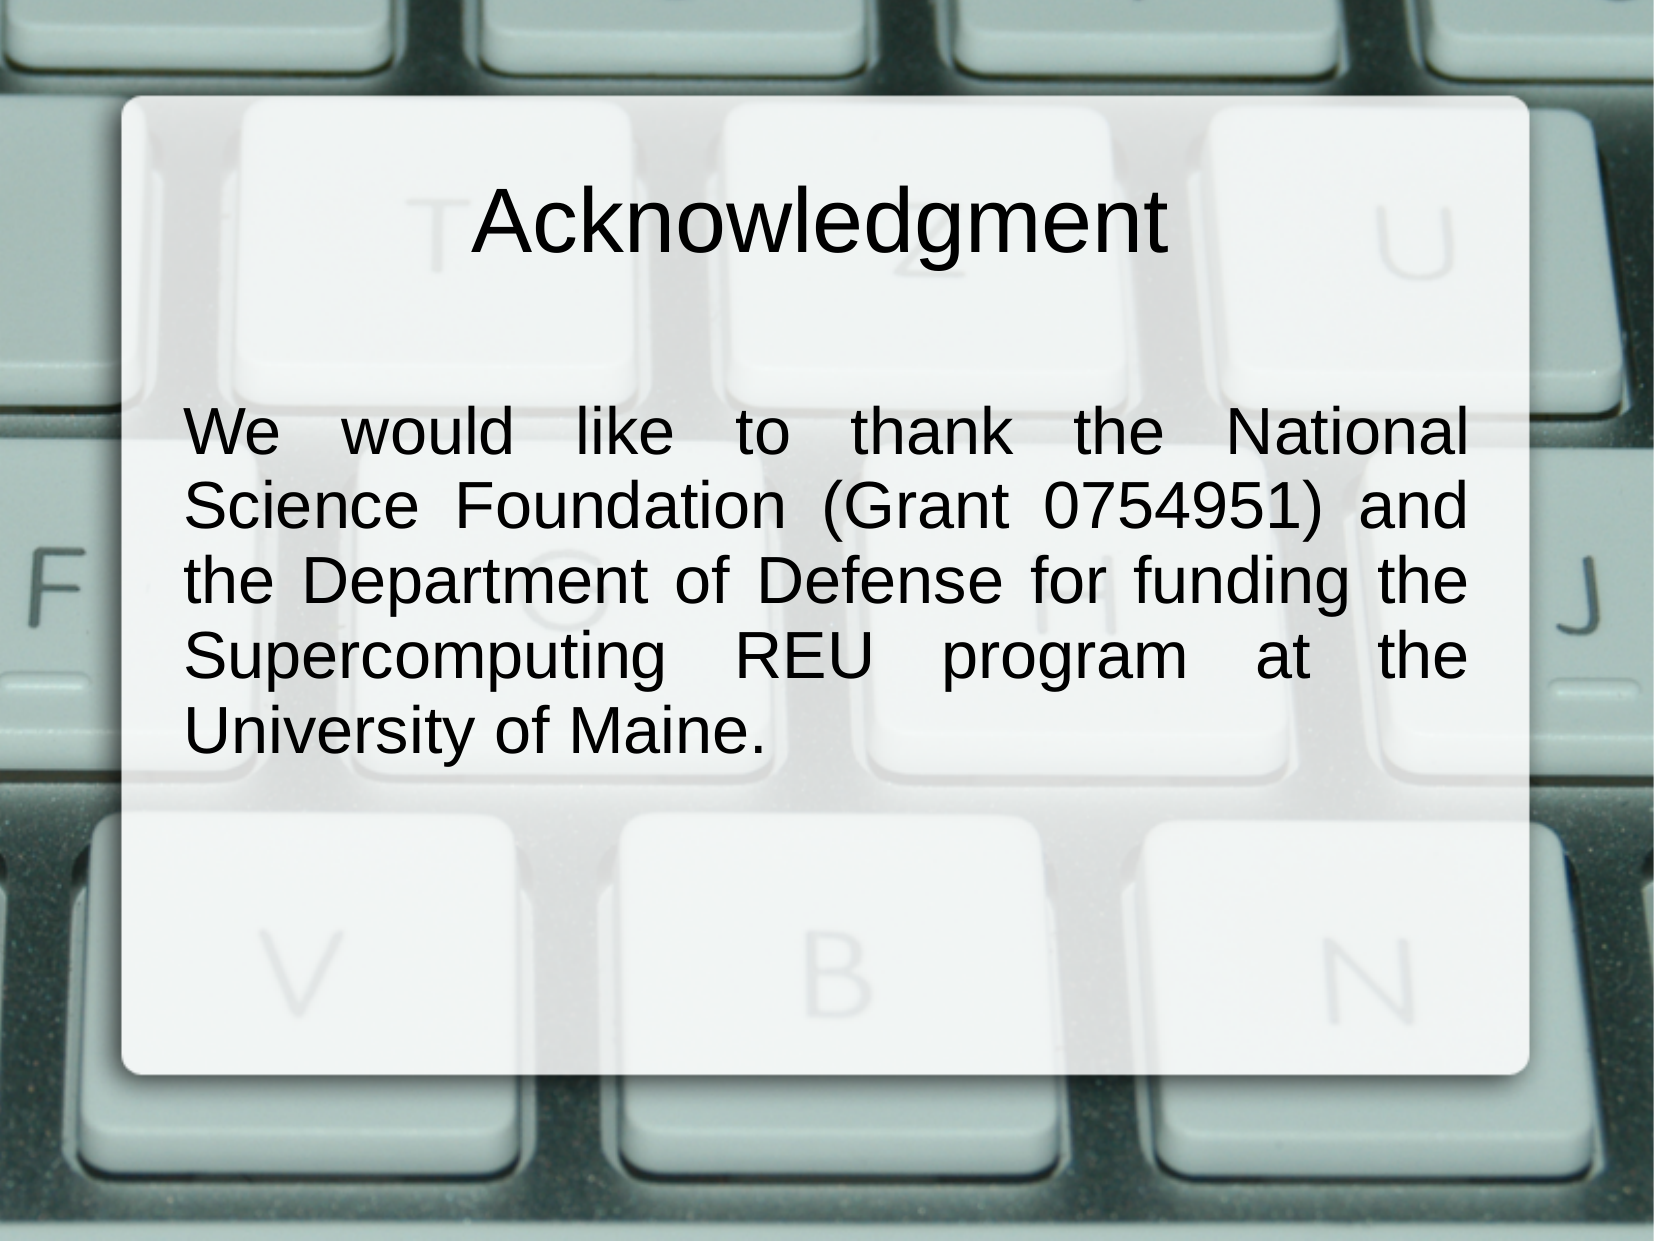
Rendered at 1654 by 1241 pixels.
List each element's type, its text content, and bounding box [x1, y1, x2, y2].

picture [0, 0, 1654, 1241]
title Acknowledgment [135, 125, 1506, 318]
list We would like to thank the National Science Foundation (Grant 0754951) and the Department of Defense for funding the Supercomputing REU program at the University of Maine. [112, 393, 1471, 1088]
